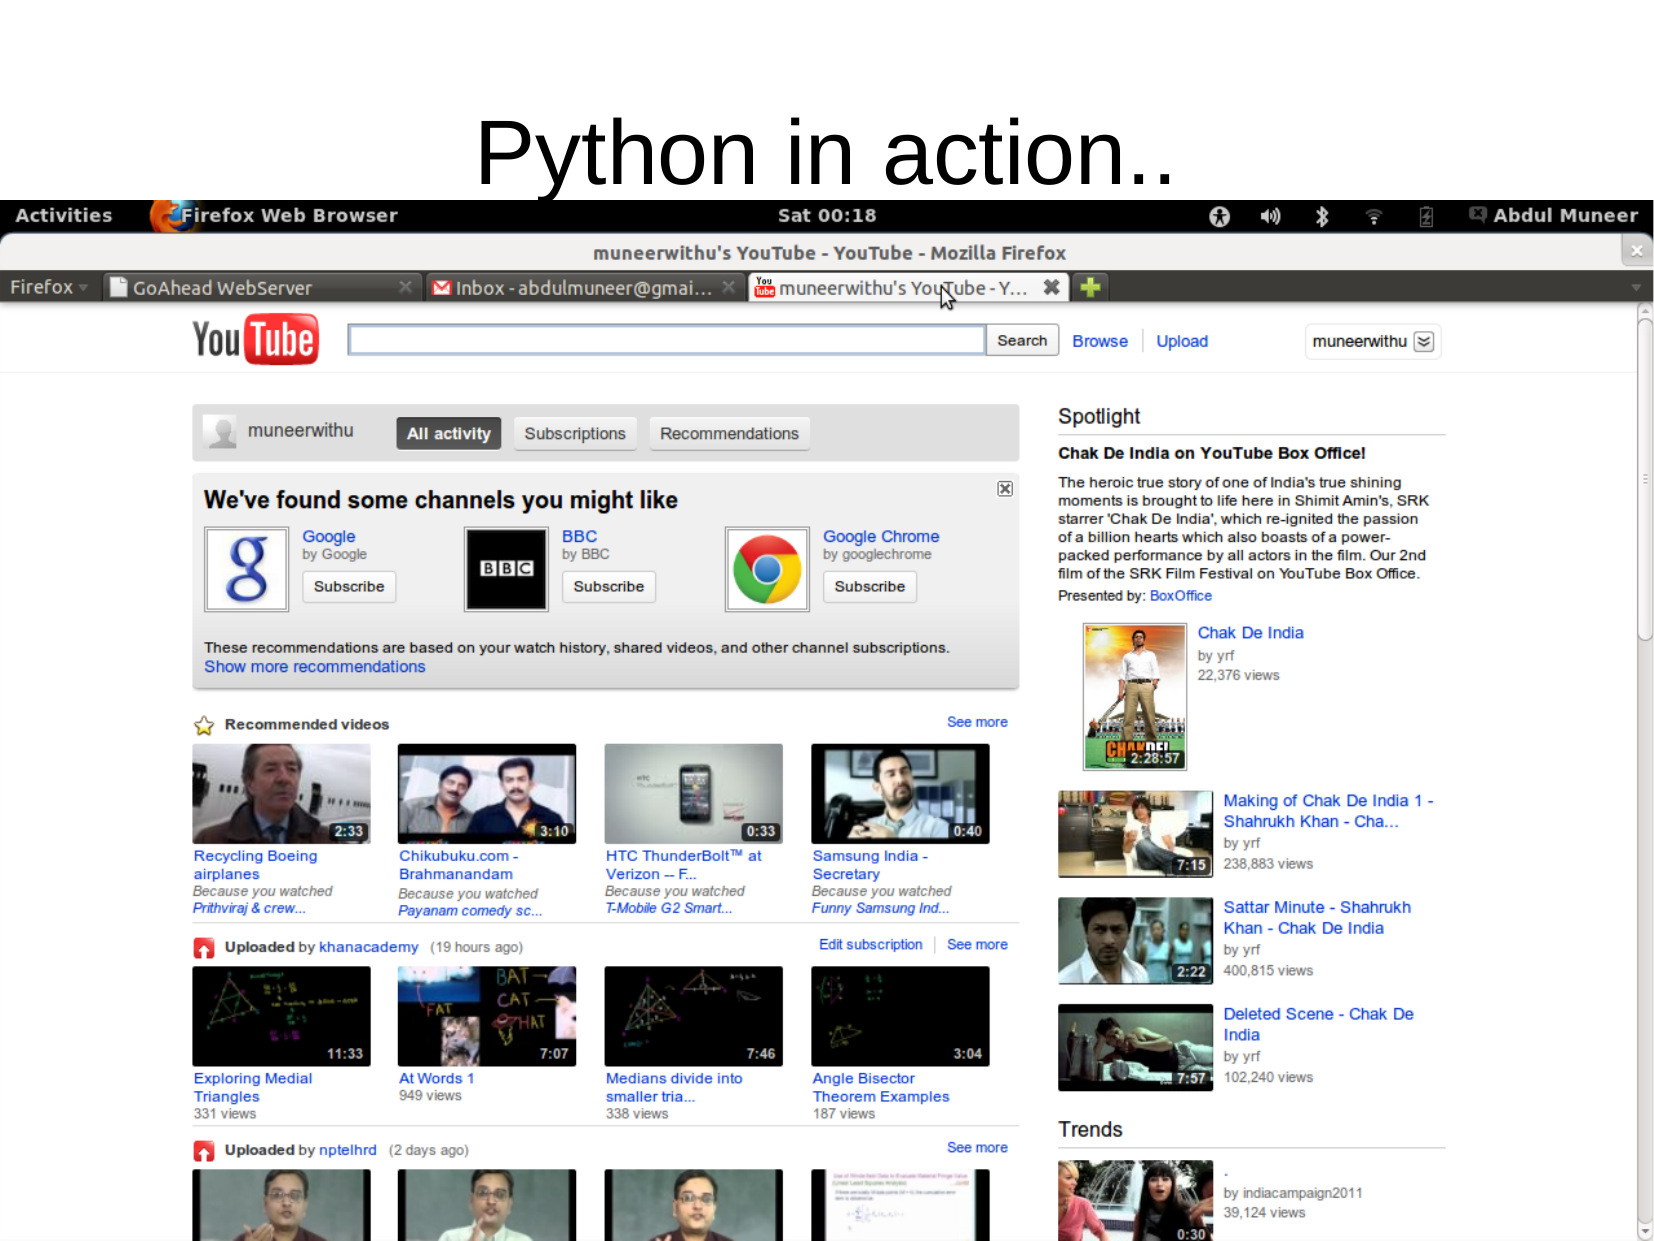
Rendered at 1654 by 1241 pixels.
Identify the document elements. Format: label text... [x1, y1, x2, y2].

title Python in action.. [82, 49, 1571, 200]
picture [0, 200, 1654, 1241]
